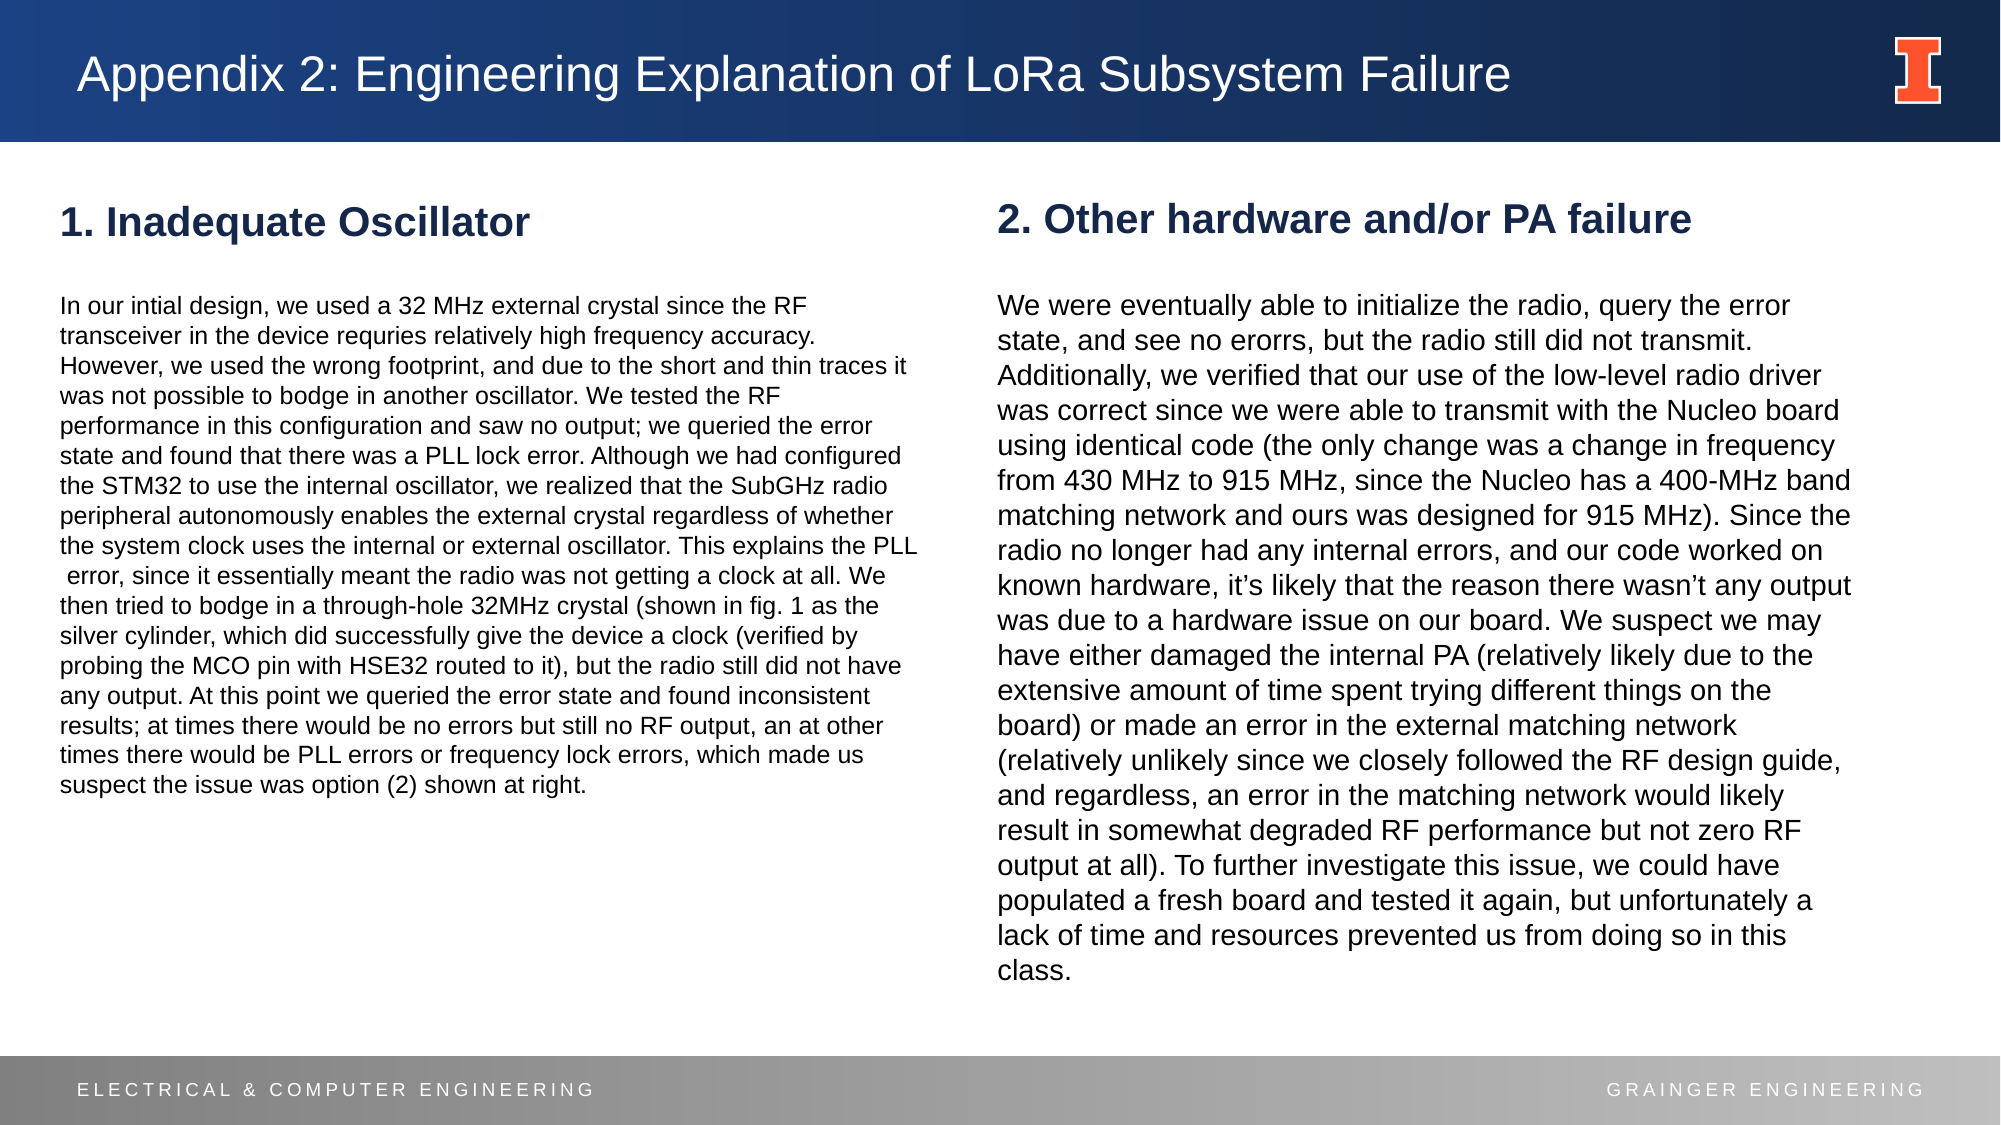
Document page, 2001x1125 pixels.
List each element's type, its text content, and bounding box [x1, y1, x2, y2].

text_box [0, 0, 2000, 142]
text_box 1. Inadequate Oscillator In our intial design, we used a 32 MHz external crystal since the RF transceiver in the device requries relatively high frequency accuracy. However, we used the wrong footprint, and due to the short and thin traces it was not possible to bodge in another oscillator. We tested the RF performance in this configuration and saw no output; we queried the error state and found that there was a PLL lock error. Although we had configured the STM32 to use the internal oscillator, we realized that the SubGHz radio peripheral autonomously enables the external crystal regardless of whether the system clock uses the internal or external oscillator. This explains the PLL error, since it essentially meant the radio was not getting a clock at all. We then tried to bodge in a through-hole 32MHz crystal (shown in fig. 1 as the silver cylinder, which did successfully give the device a clock (verified by probing the MCO pin with HSE32 routed to it), but the radio still did not have any output. At this point we queried the error state and found inconsistent results; at times there would be no errors but still no RF output, an at other times there would be PLL errors or frequency lock errors, which made us suspect the issue was option (2) shown at right. [44, 187, 938, 979]
text_box ELECTRICAL & COMPUTER ENGINEERING [61, 1070, 1373, 1108]
text_box Appendix 2: Engineering Explanation of LoRa Subsystem Failure [61, 33, 1852, 109]
picture [1895, 37, 1941, 104]
text_box [0, 1056, 2000, 1125]
text_box 2. Other hardware and/or PA failure We were eventually able to initialize the radio, query the error state, and see no erorrs, but the radio still did not transmit. Additionally, we verified that our use of the low-level radio driver was correct since we were able to transmit with the Nucleo board using identical code (the only change was a change in frequency from 430 MHz to 915 MHz, since the Nucleo has a 400-MHz band matching network and ours was designed for 915 MHz). Since the radio no longer had any internal errors, and our code worked on known hardware, it’s likely that the reason there wasn’t any output was due to a hardware issue on our board. We suspect we may have either damaged the internal PA (relatively likely due to the extensive amount of time spent trying different things on the board) or made an error in the external matching network (relatively unlikely since we closely followed the RF design guide, and regardless, an error in the matching network would likely result in somewhat degraded RF performance but not zero RF output at all). To further investigate this issue, we could have populated a fresh board and tested it again, but unfortunately a lack of time and resources prevented us from doing so in this class. [982, 184, 1876, 975]
text_box [406, 492, 436, 568]
text_box GRAINGER ENGINEERING [1531, 1070, 1938, 1108]
